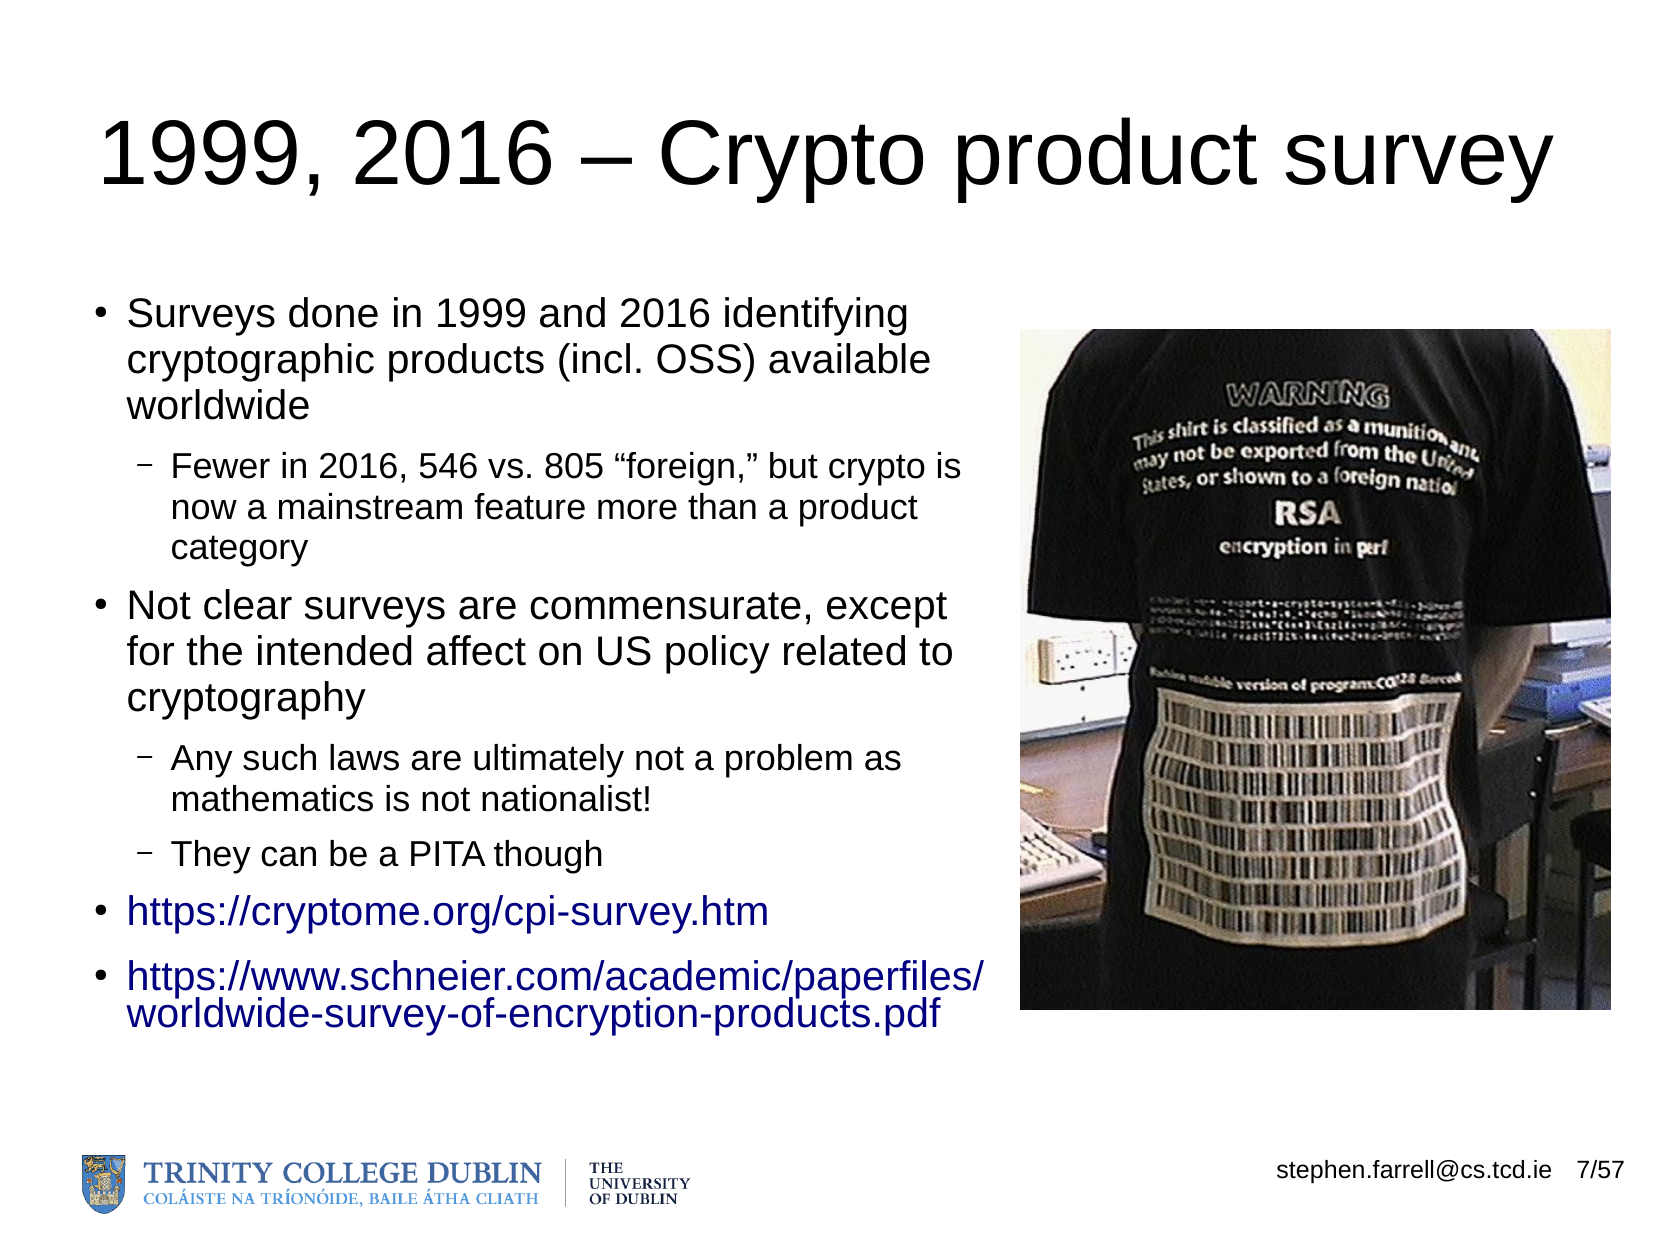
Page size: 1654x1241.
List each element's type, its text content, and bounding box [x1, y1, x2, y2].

picture [82, 1155, 694, 1214]
list Surveys done in 1999 and 2016 identifying cryptographic products (incl. OSS) available worldwide Fewer in 2016, 546 vs. 805 “foreign,” but crypto is now a mainstream feature more than a product category Not clear surveys are commensurate, except for the intended affect on US policy related to cryptography Any such laws are ultimately not a problem as mathematics is not nationalist! They can be a PITA though https://cryptome.org/cpi-survey.htm https://www.schneier.com/academic/paperfiles/worldwide-survey-of-encryption-products.pdf [82, 290, 991, 1010]
title 1999, 2016 – Crypto product survey [82, 49, 1571, 257]
picture [1020, 329, 1611, 1010]
